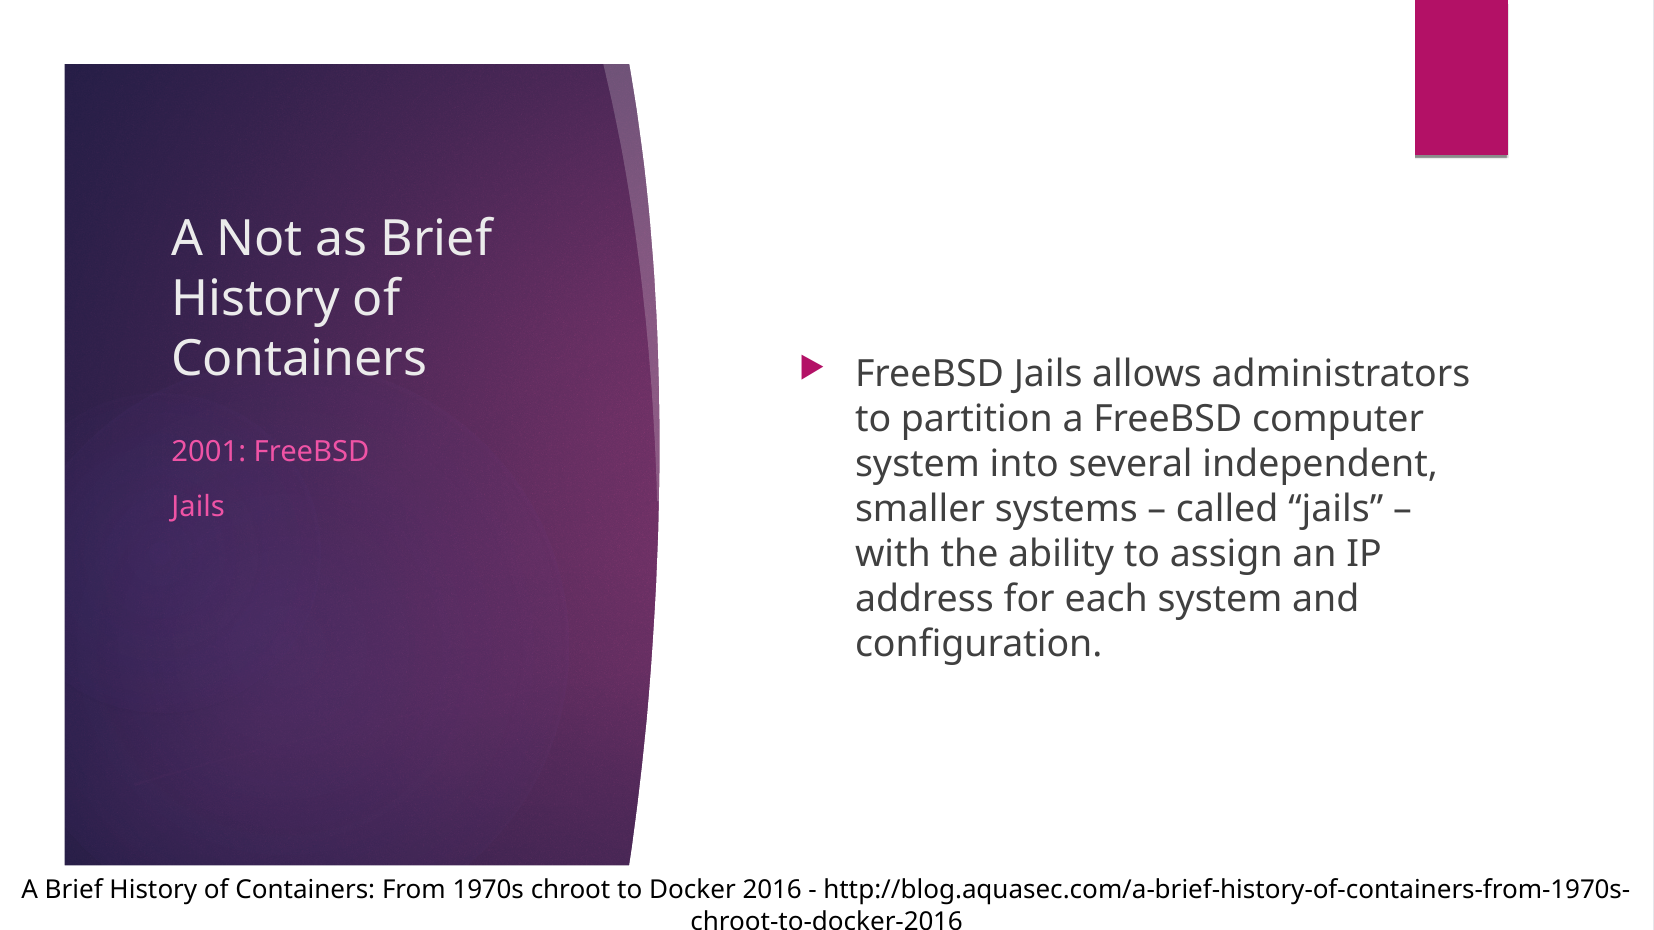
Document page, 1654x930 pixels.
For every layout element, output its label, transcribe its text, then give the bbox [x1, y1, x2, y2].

list 2001: FreeBSD Jails [156, 424, 536, 817]
picture [65, 64, 658, 865]
title A Not as Brief History of Containers [156, 175, 536, 393]
text_box A Brief History of Containers: From 1970s chroot to Docker 2016 - http://blog.aquasec.com/a-brief-history-of-containers-from-1970s-chroot-to-docker-2016 [0, 865, 1653, 930]
list FreeBSD Jails allows administrators to partition a FreeBSD computer system into several independent, smaller systems – called “jails” – with the ability to assign an IP address for each system and configuration. [783, 196, 1488, 817]
